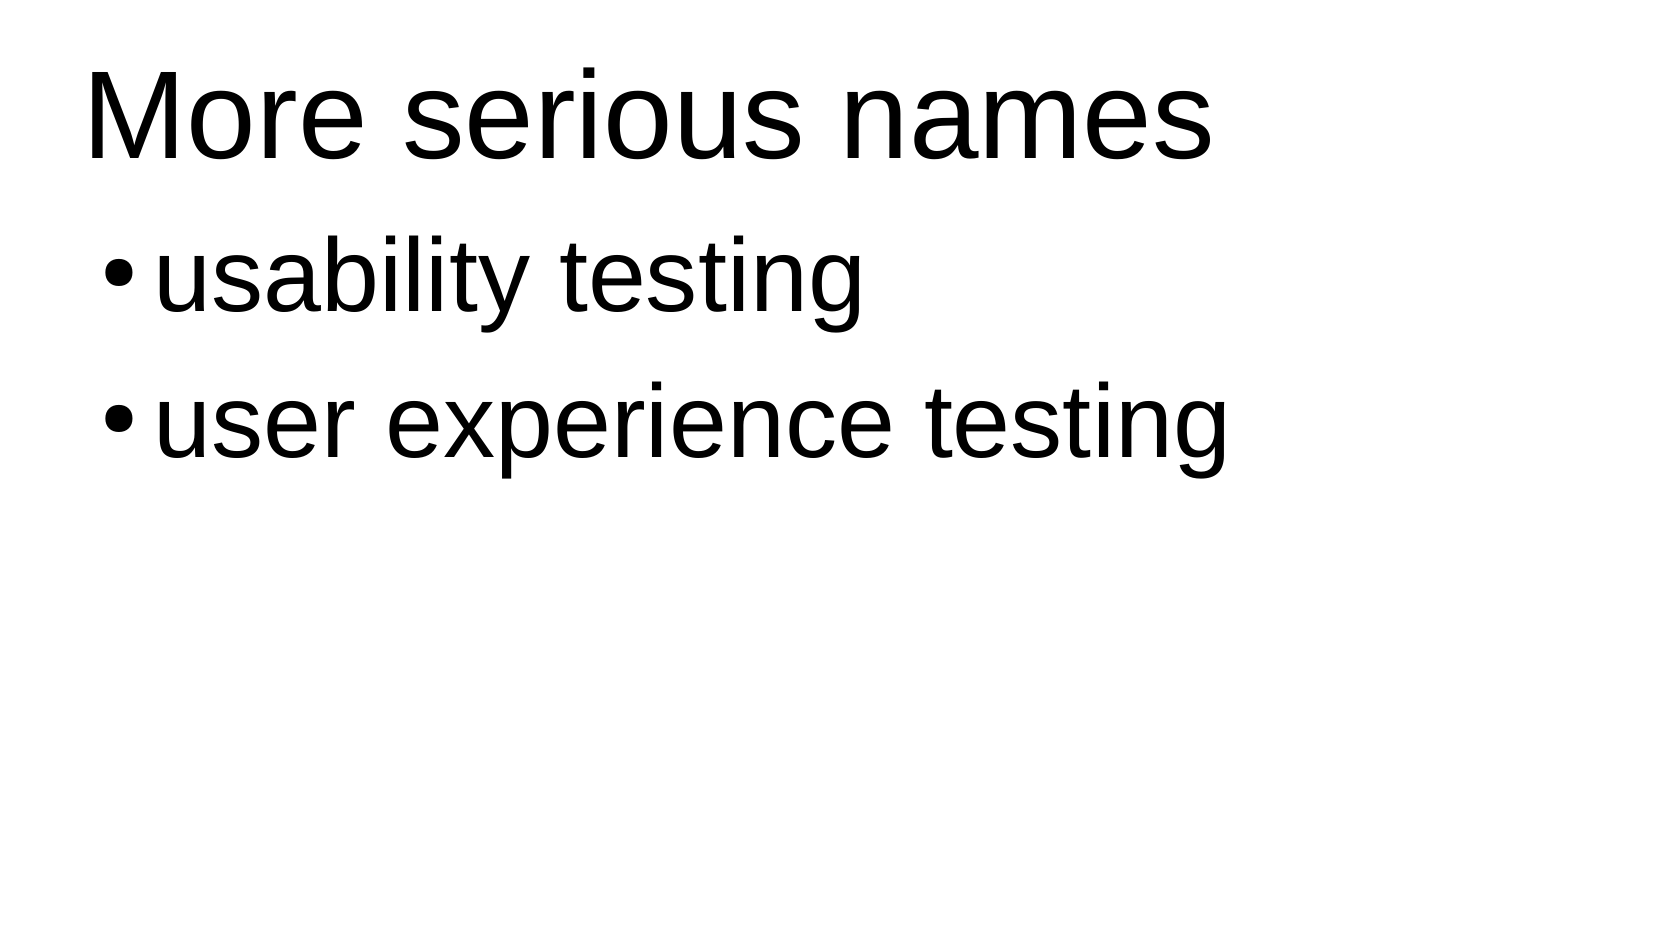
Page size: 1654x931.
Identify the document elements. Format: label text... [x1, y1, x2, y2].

list usability testing user experience testing [82, 217, 1571, 758]
title More serious names [82, 37, 1571, 193]
